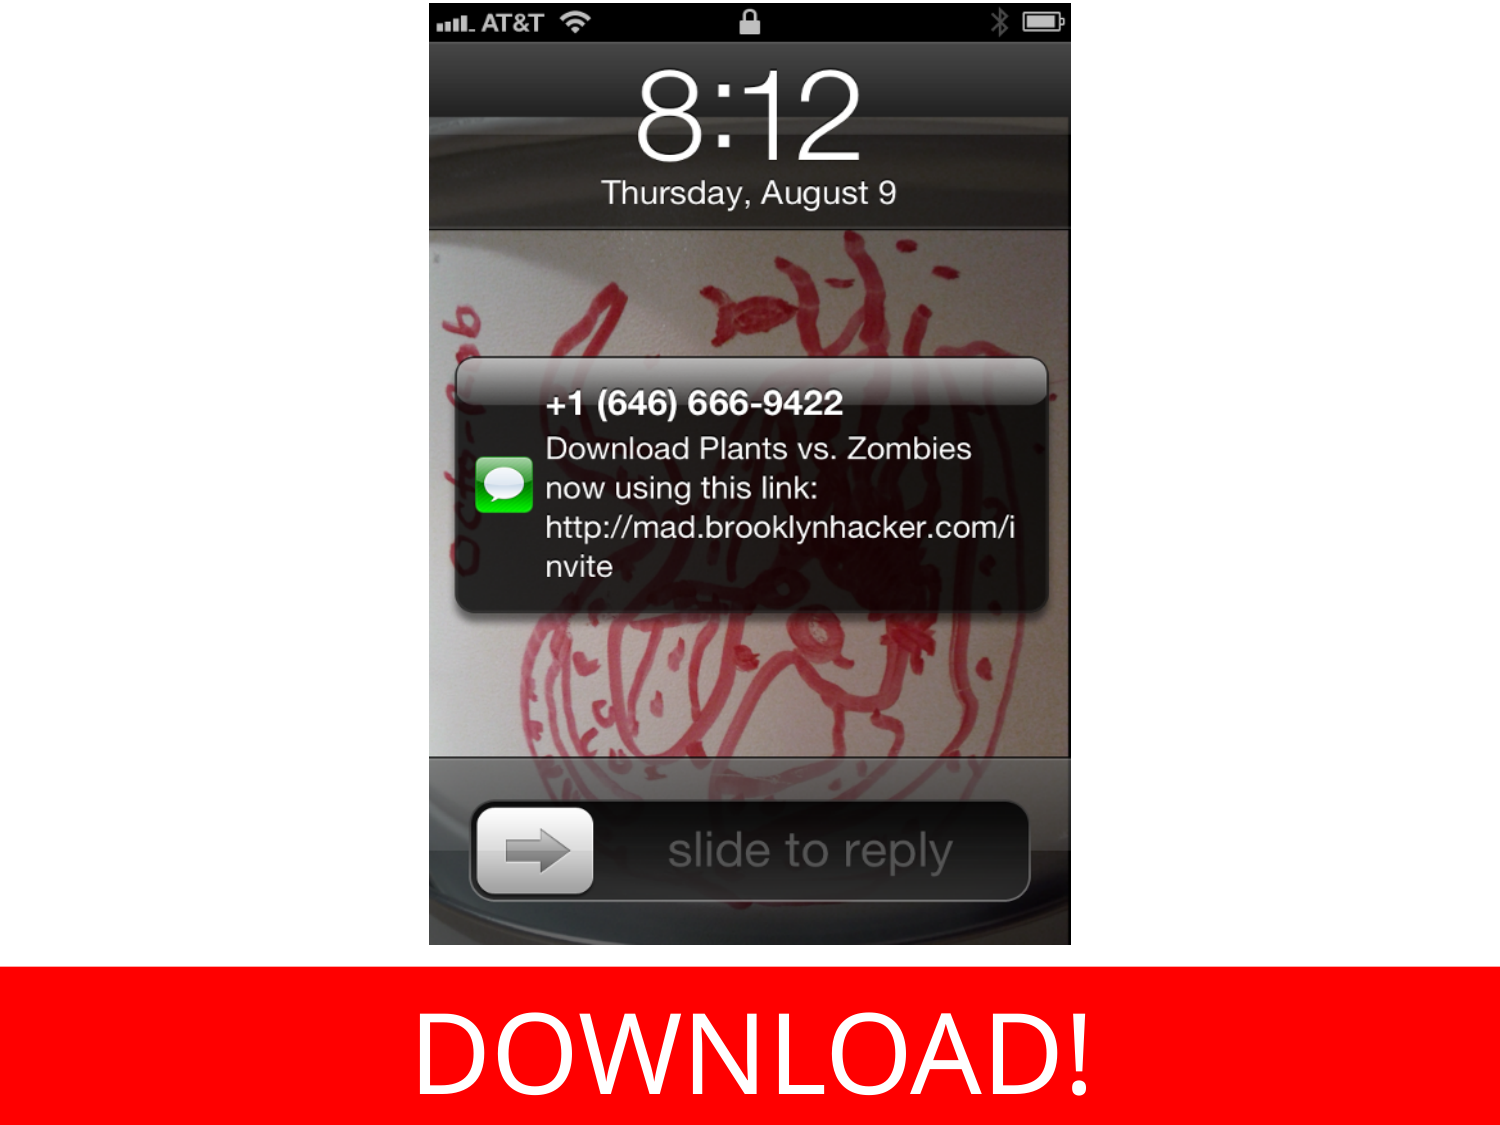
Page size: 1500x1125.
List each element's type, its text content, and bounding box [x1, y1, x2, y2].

picture [429, 3, 1071, 946]
list DOWNLOAD! [28, 974, 1478, 1125]
